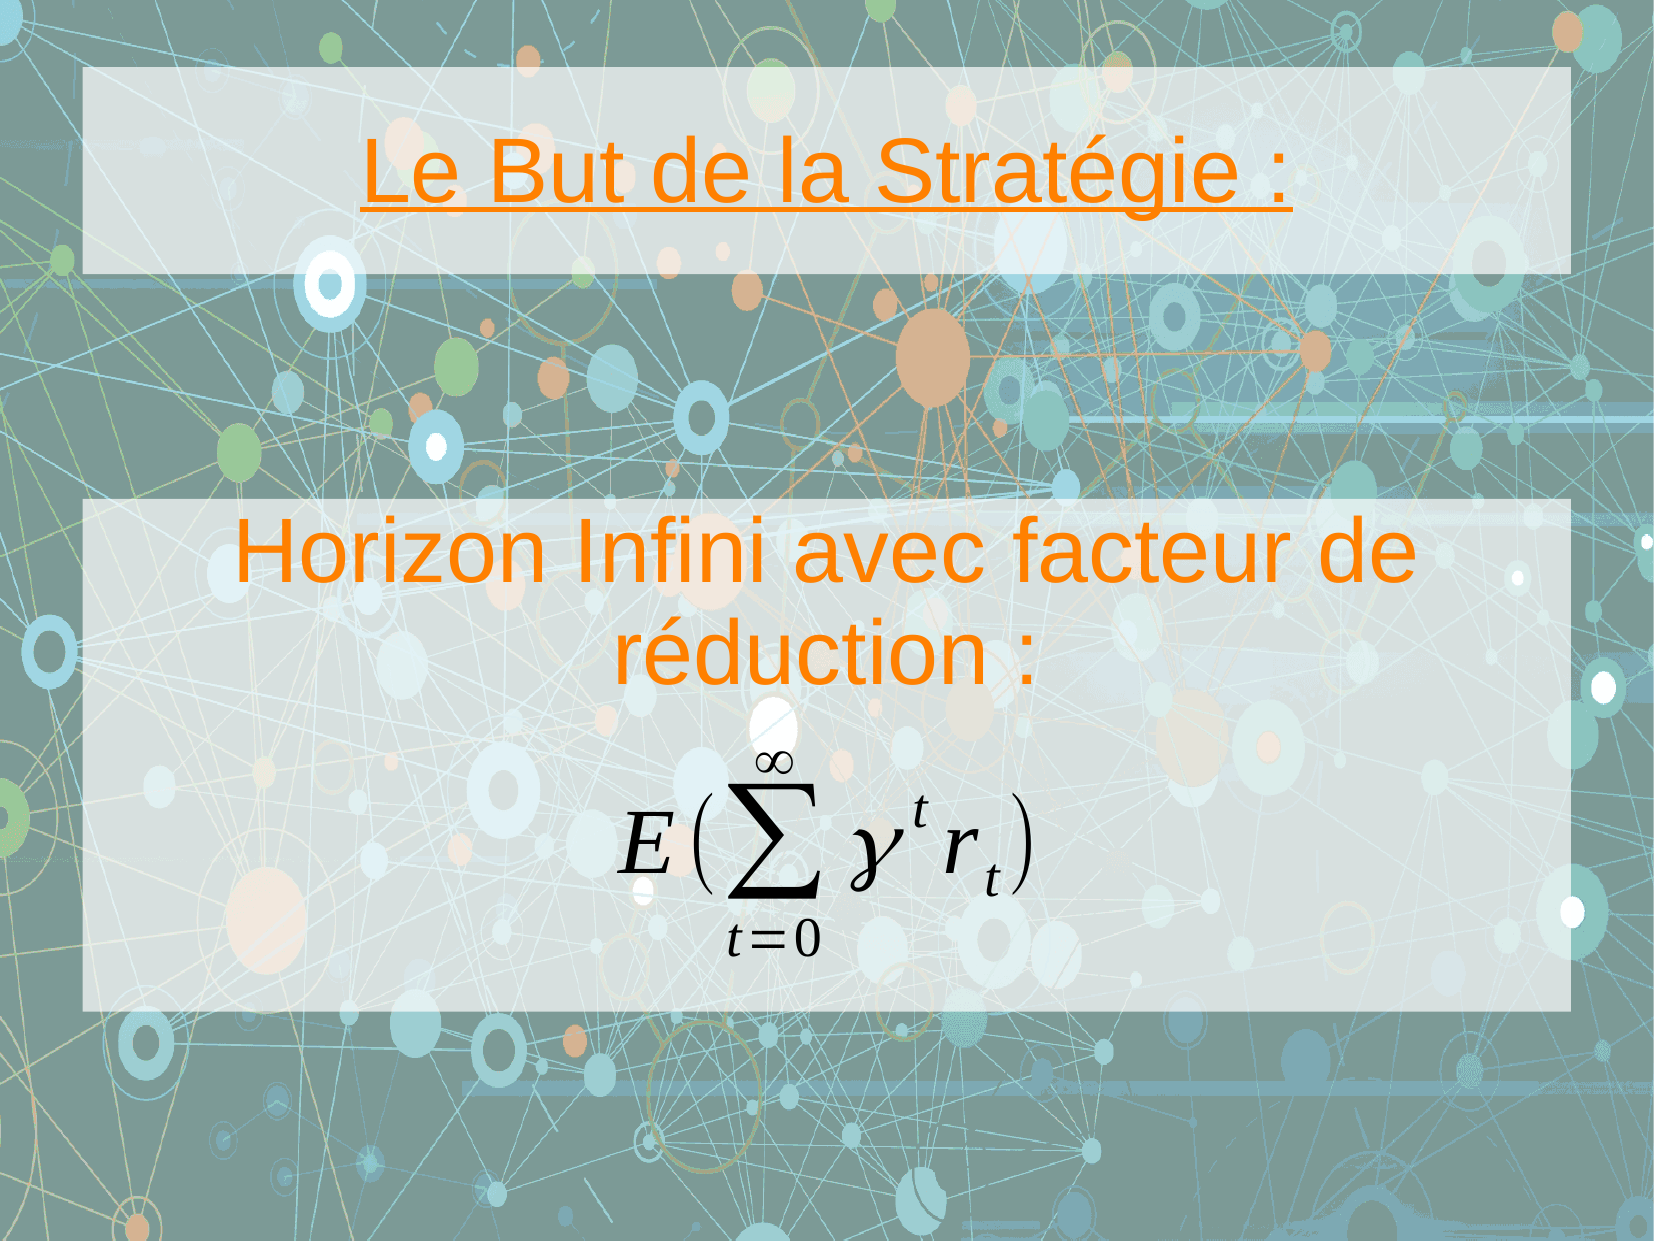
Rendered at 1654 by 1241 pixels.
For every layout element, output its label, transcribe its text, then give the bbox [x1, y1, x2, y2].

title Horizon Infini avec facteur de réduction : [82, 498, 1571, 1012]
chart [600, 697, 1046, 969]
title Le But de la Stratégie : [82, 67, 1571, 275]
picture [0, 0, 1654, 1241]
